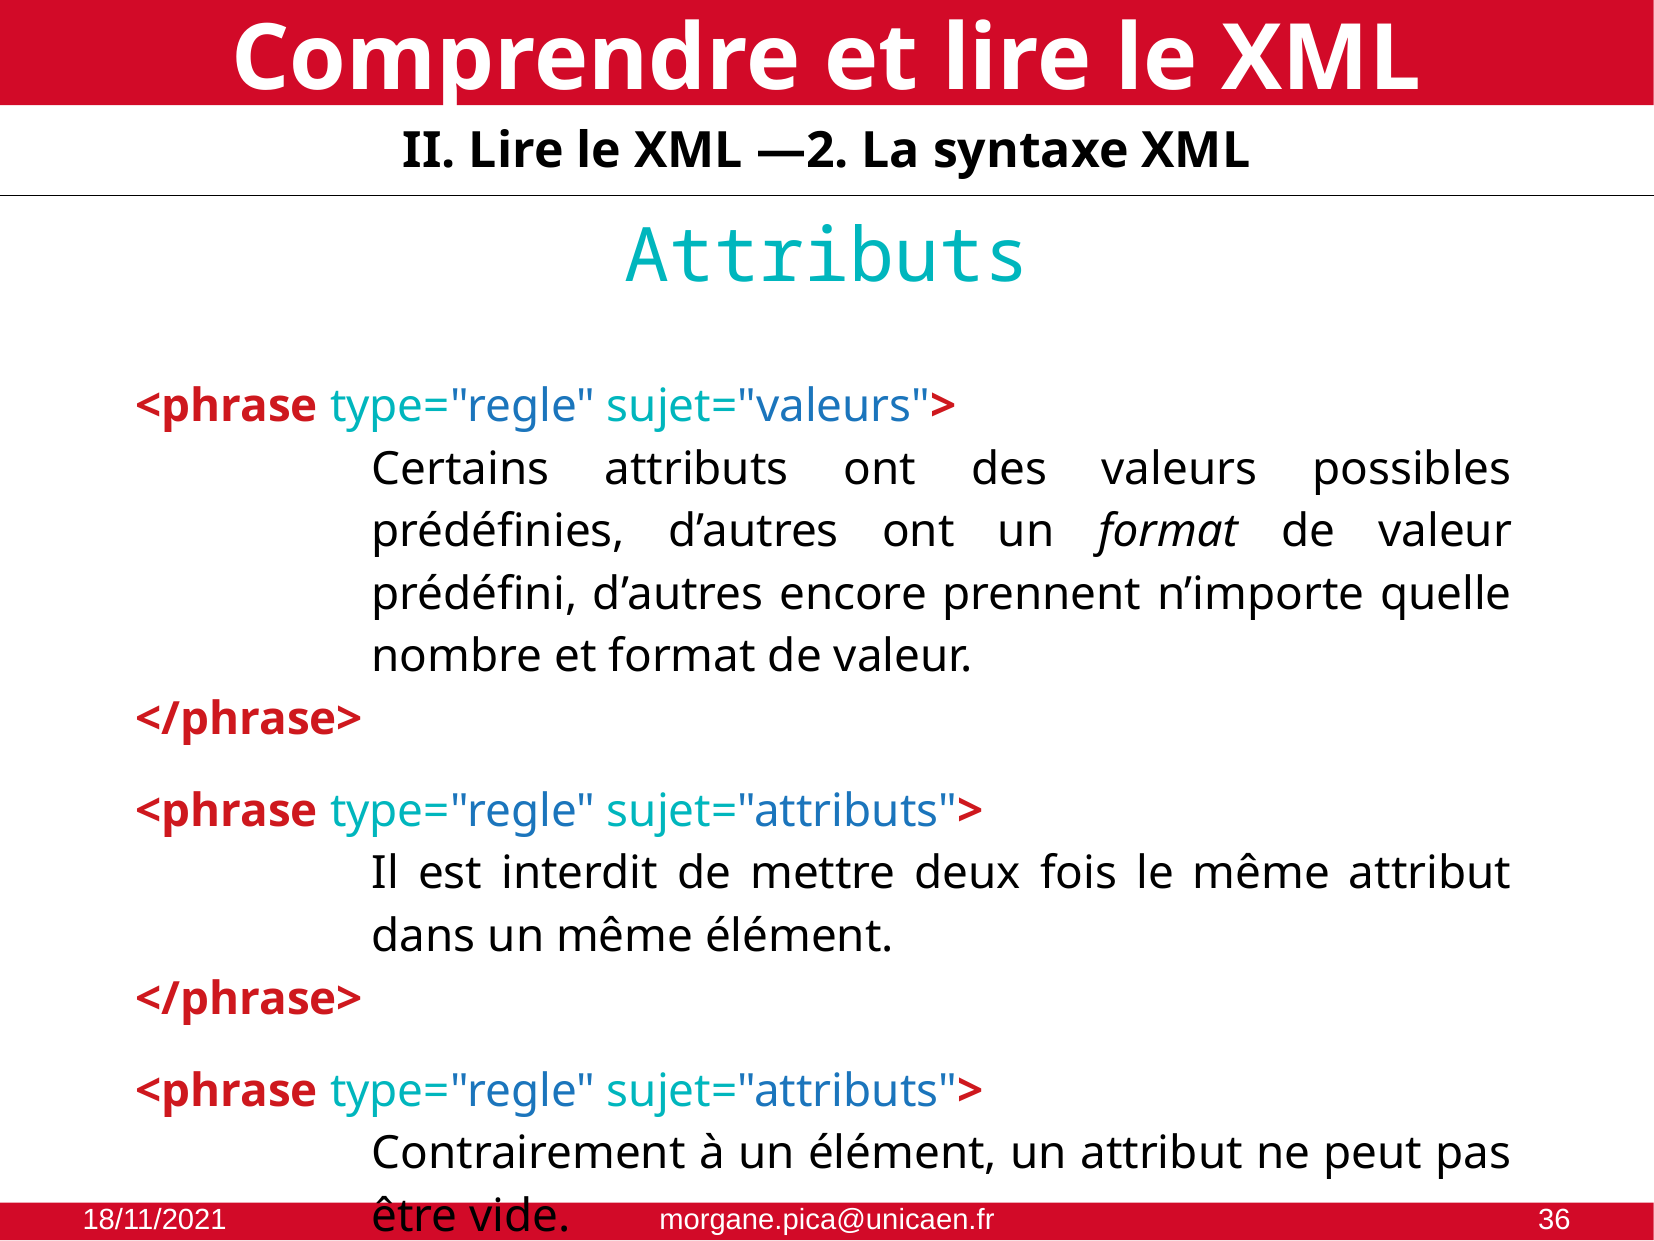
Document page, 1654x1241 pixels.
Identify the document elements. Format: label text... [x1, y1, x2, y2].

text_box Attributs [161, 193, 1493, 284]
title II. Lire le XML —2. La syntaxe XML [0, 106, 1654, 191]
title Comprendre et lire le XML [0, 0, 1654, 106]
text_box <phrase type="regle" sujet="valeurs"> Certains attributs ont des valeurs possibles prédéfinies, d’autres ont un format de valeur prédéfini, d’autres encore prennent n’importe quelle nombre et format de valeur. </phrase> <phrase type="regle" sujet="attributs"> Il est interdit de mettre deux fois le même attribut dans un même élément. </phrase> <phrase type="regle" sujet="attributs"> Contrairement à un élément, un attribut ne peut pas être vide. </phrase> [120, 365, 1533, 1163]
